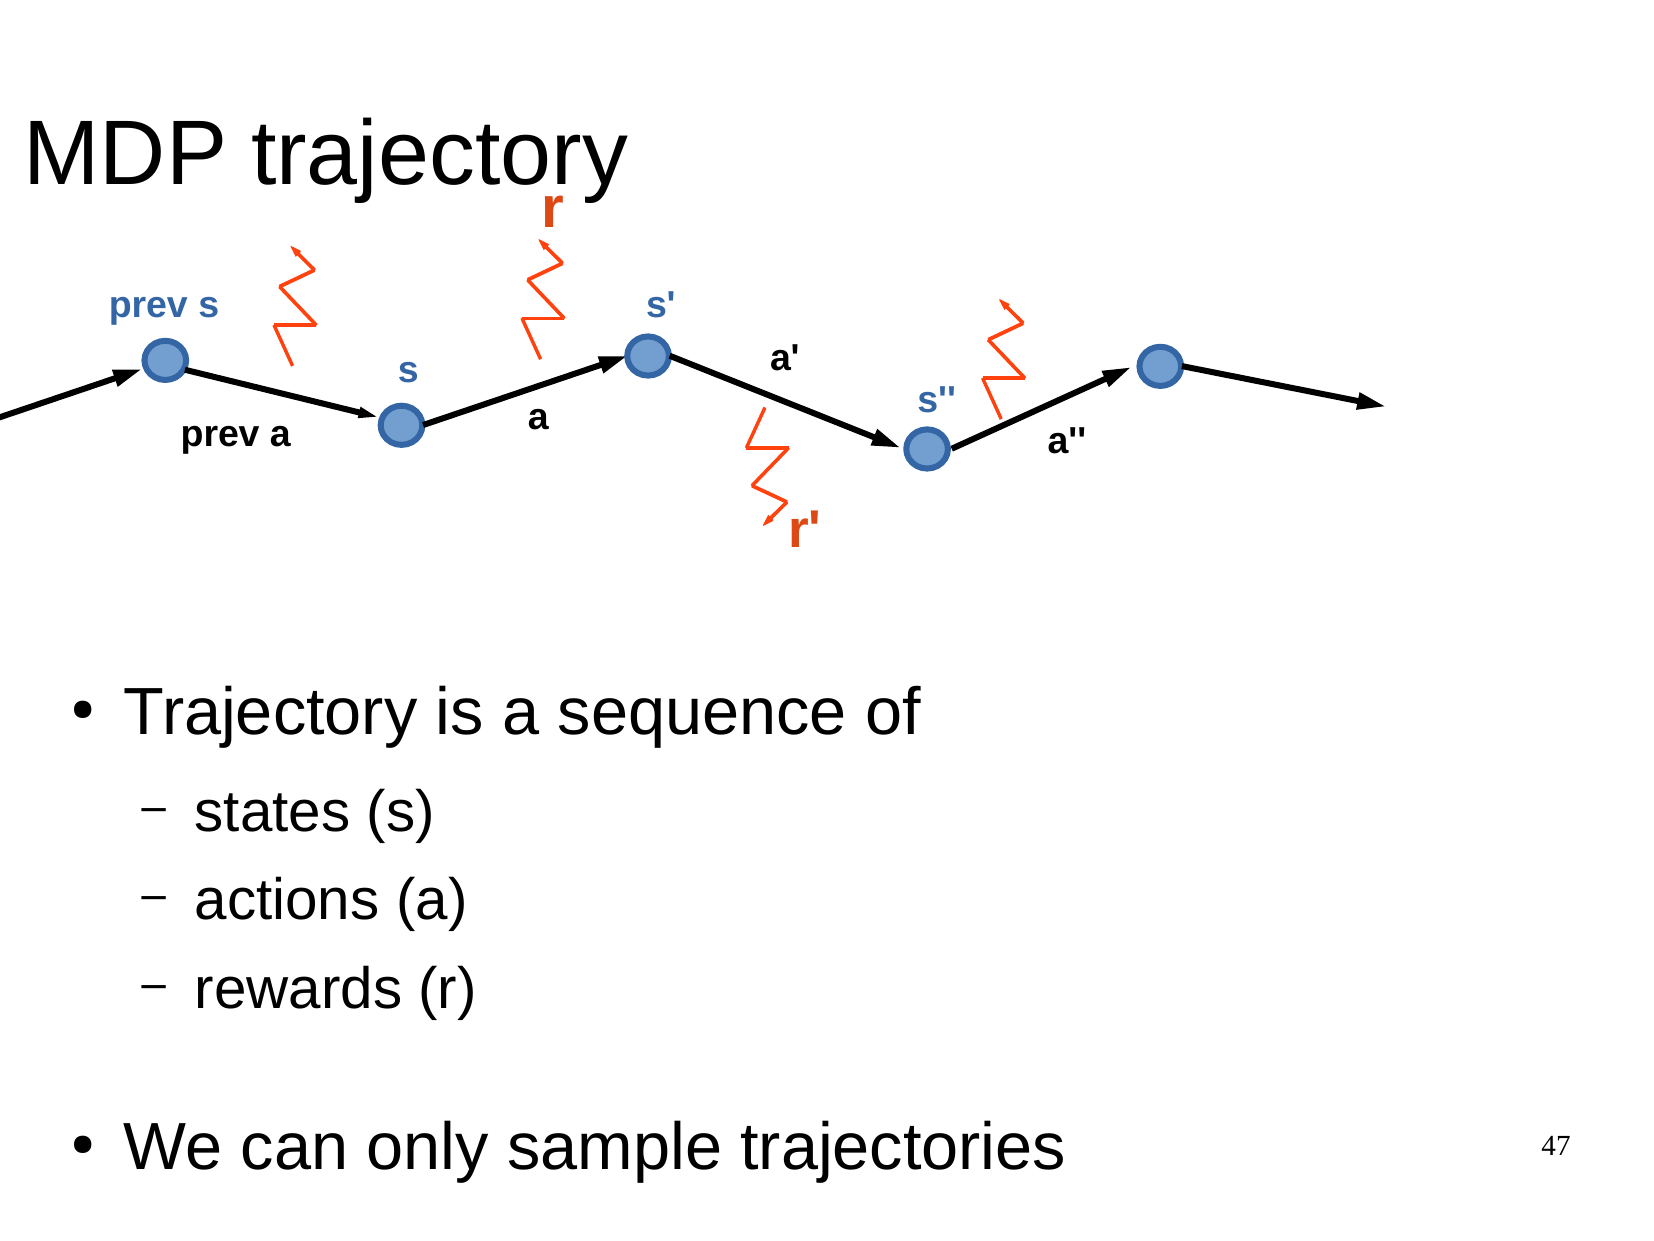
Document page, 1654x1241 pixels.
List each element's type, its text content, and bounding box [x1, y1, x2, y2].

text_box [380, 405, 423, 445]
list Trajectory is a sequence of states (s) actions (a) rewards (r) We can only sample trajectories [53, 674, 1542, 1241]
text_box prev s [90, 273, 237, 336]
text_box [627, 336, 669, 376]
text_box [1139, 346, 1181, 386]
text_box a' [752, 326, 818, 390]
text_box s [380, 338, 437, 401]
text_box a [510, 385, 567, 449]
text_box s' [628, 273, 694, 336]
title MDP trajectory [23, 49, 1512, 257]
text_box [144, 340, 187, 380]
text_box prev a [162, 402, 309, 466]
text_box a'' [1029, 408, 1105, 472]
text_box [906, 429, 948, 469]
text_box s'' [899, 367, 975, 431]
text_box r' [641, 488, 842, 576]
text_box r [381, 164, 582, 251]
